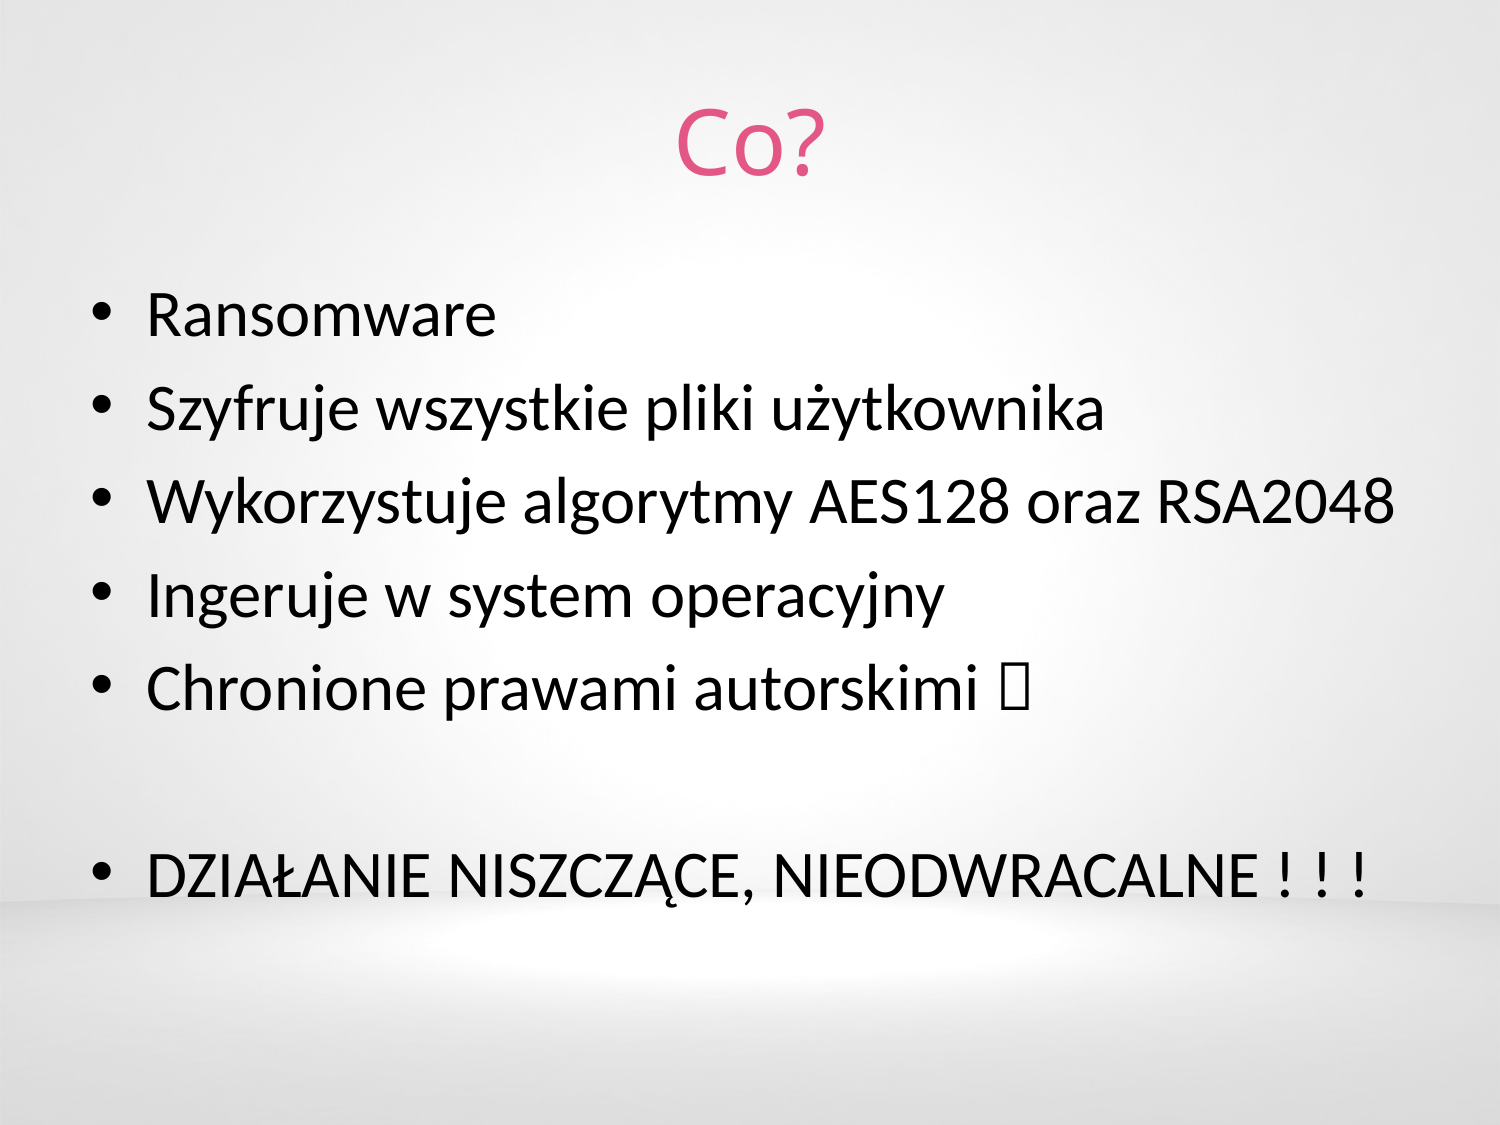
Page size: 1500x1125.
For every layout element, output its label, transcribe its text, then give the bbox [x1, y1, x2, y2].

title Co? [75, 45, 1425, 233]
picture [0, 0, 1500, 1125]
list Ransomware Szyfruje wszystkie pliki użytkownika Wykorzystuje algorytmy AES128 oraz RSA2048 Ingeruje w system operacyjny Chronione prawami autorskimi  DZIAŁANIE NISZCZĄCE, NIEODWRACALNE ! ! ! [75, 262, 1425, 1005]
